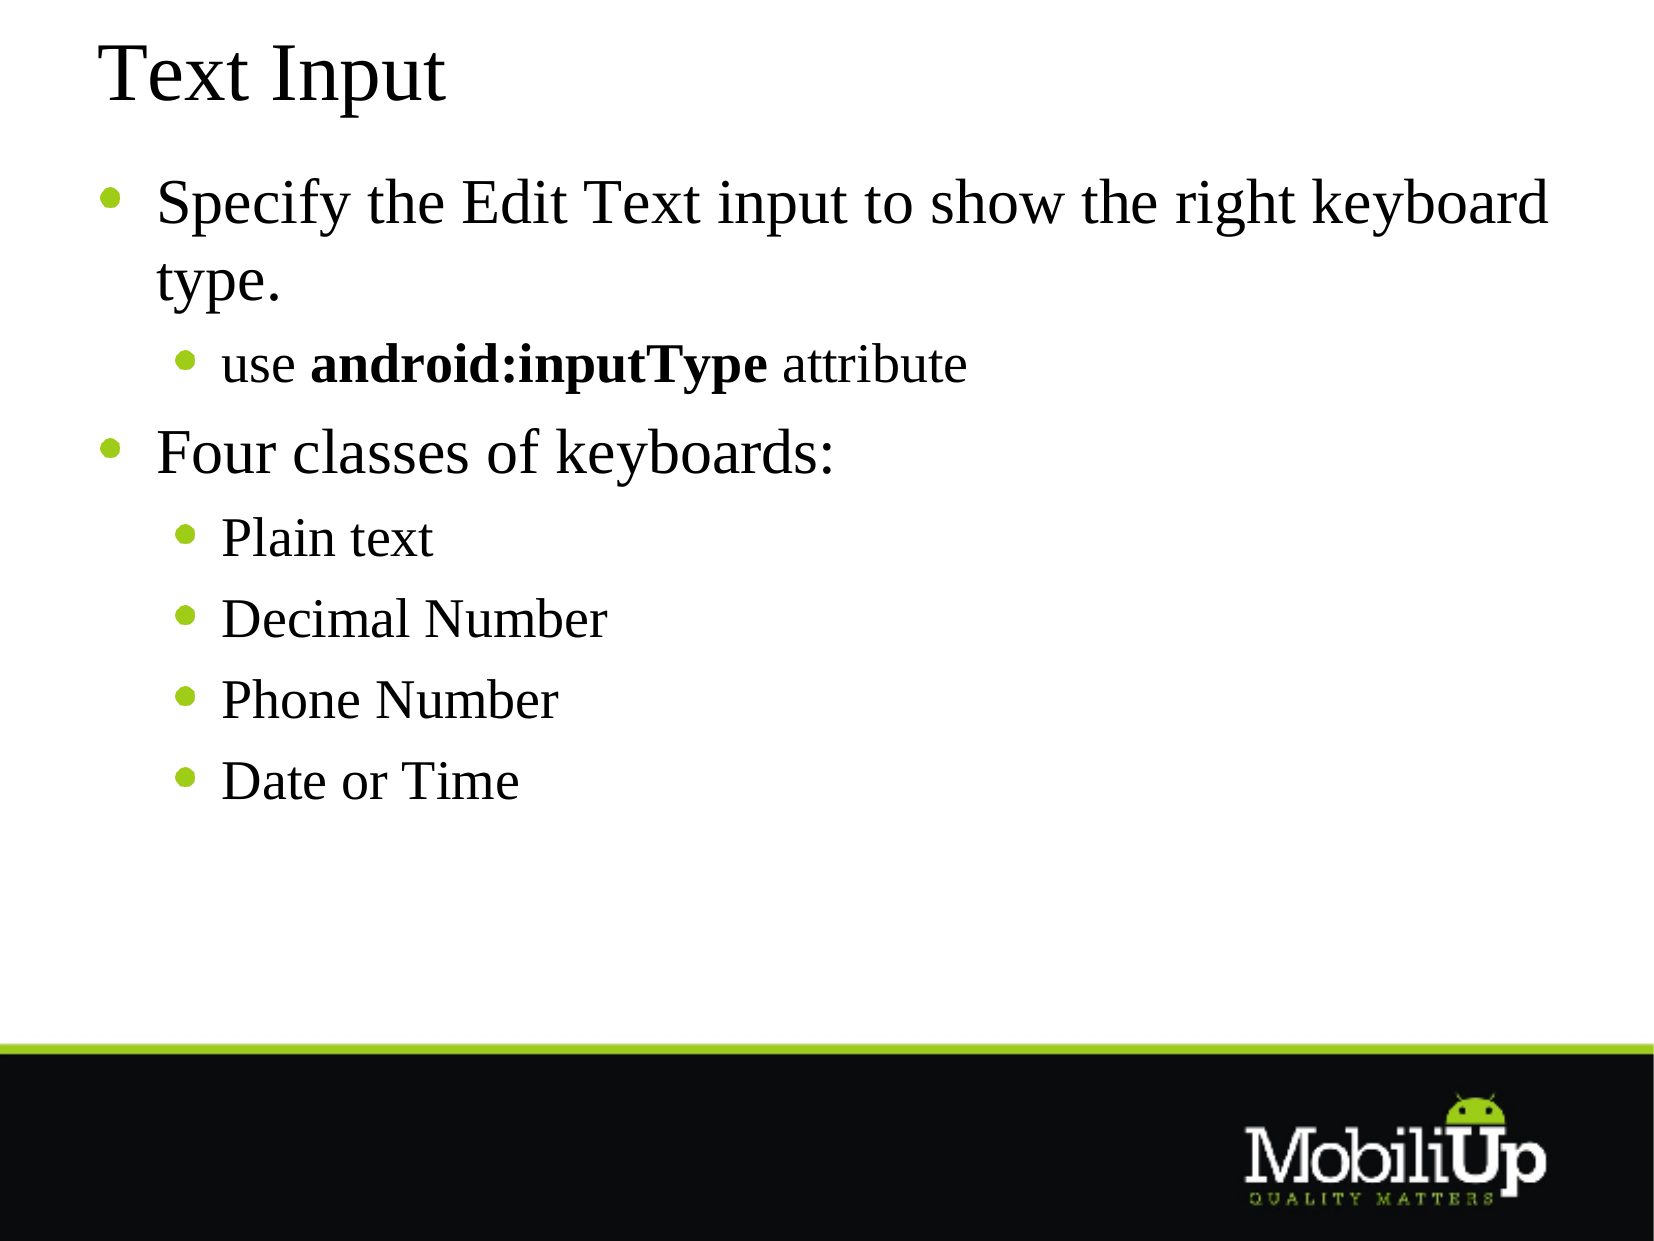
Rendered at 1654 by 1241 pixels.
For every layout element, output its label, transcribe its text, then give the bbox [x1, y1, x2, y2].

title Text Input [82, 9, 1571, 125]
picture [0, 0, 1654, 1241]
list Specify the Edit Text input to show the right keyboard type. use android:inputType attribute Four classes of keyboards: Plain text Decimal Number Phone Number Date or Time [85, 151, 1574, 871]
